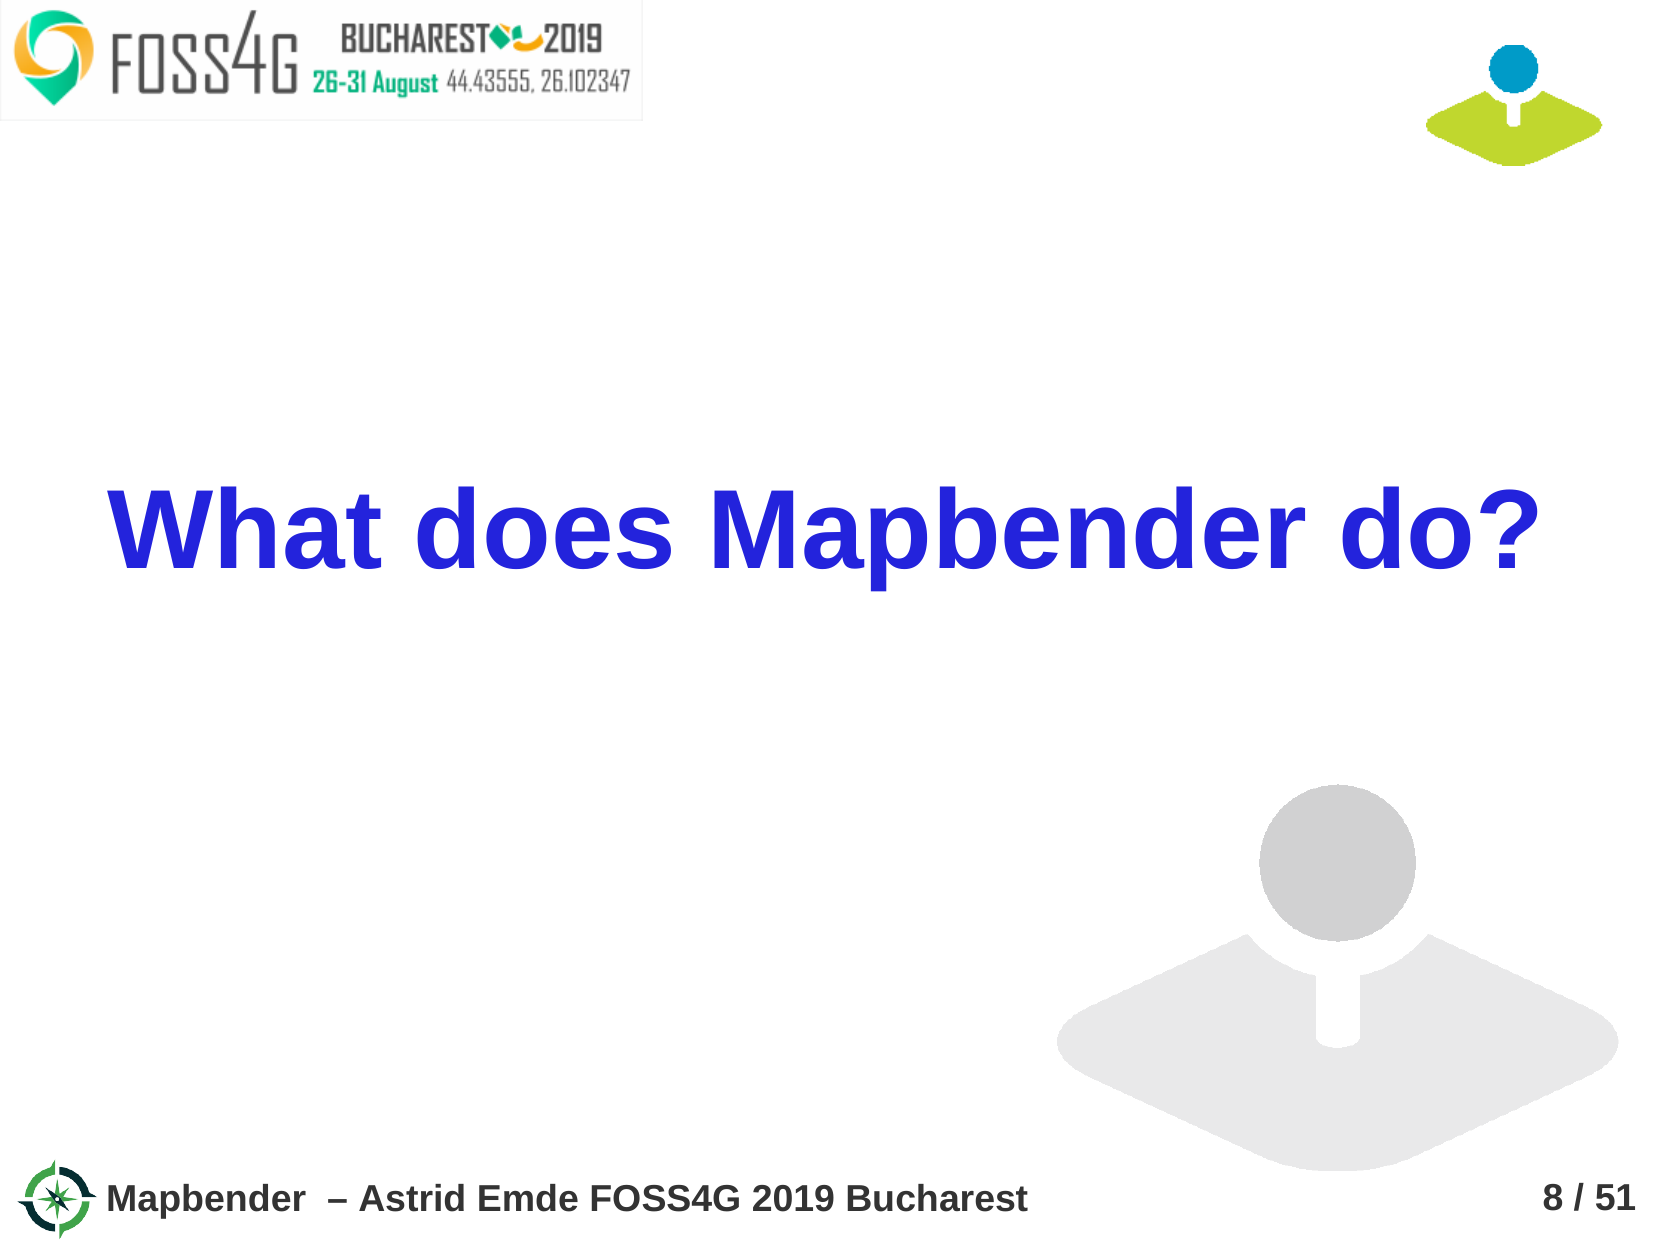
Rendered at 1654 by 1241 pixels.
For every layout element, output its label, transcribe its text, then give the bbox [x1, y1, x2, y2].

picture [1525, 45, 1604, 166]
picture [16, 1158, 98, 1240]
picture [1426, 45, 1504, 49]
subtitle What does Mapbender do? [82, 49, 1571, 1010]
picture [0, 0, 643, 121]
